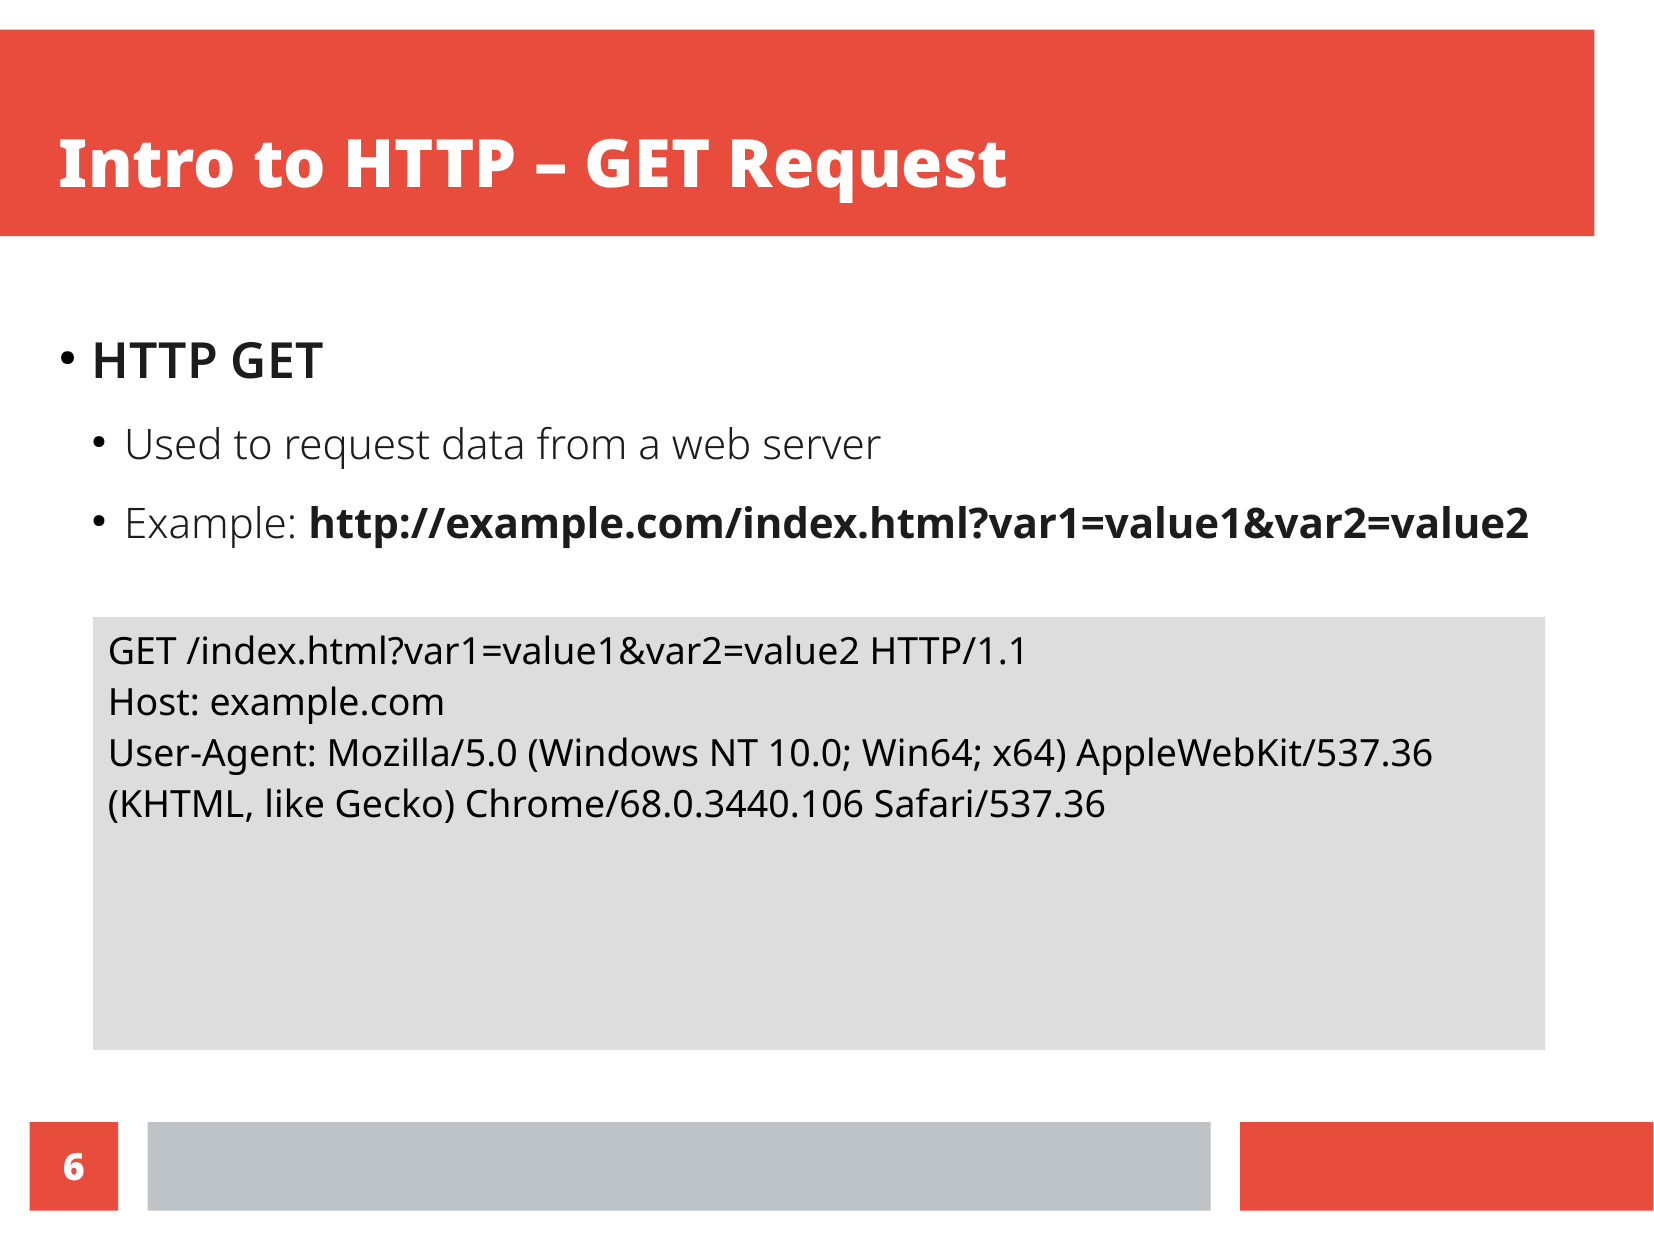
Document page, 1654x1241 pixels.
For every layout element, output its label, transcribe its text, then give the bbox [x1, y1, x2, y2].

list HTTP GET Used to request data from a web server Example: http://example.com/index.html?var1=value1&var2=value2 [59, 324, 1565, 661]
title Intro to HTTP – GET Request [59, 59, 1595, 207]
text_box GET /index.html?var1=value1&var2=value2 HTTP/1.1 Host: example.com User-Agent: Mozilla/5.0 (Windows NT 10.0; Win64; x64) AppleWebKit/537.36 (KHTML, like Gecko) Chrome/68.0.3440.106 Safari/537.36 [93, 616, 1546, 1051]
